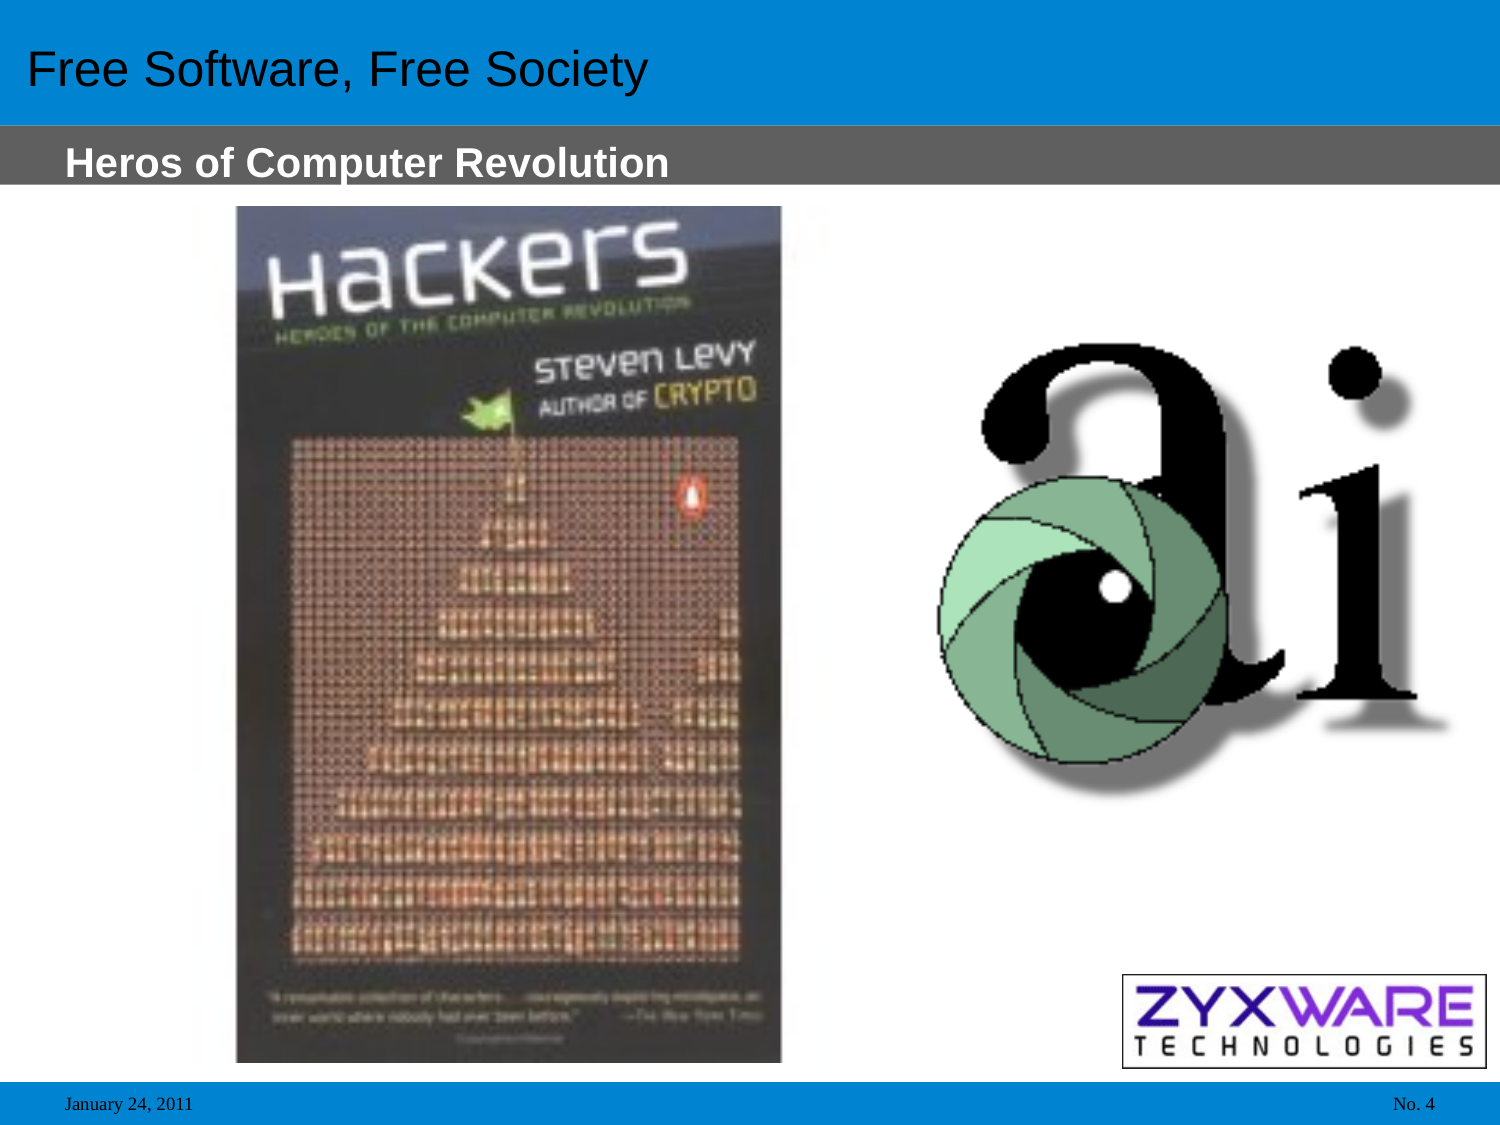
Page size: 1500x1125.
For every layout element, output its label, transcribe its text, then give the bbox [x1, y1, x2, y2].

picture [79, 206, 1477, 1063]
title Heros of Computer Revolution [64, 139, 1436, 187]
picture [1122, 974, 1487, 1069]
